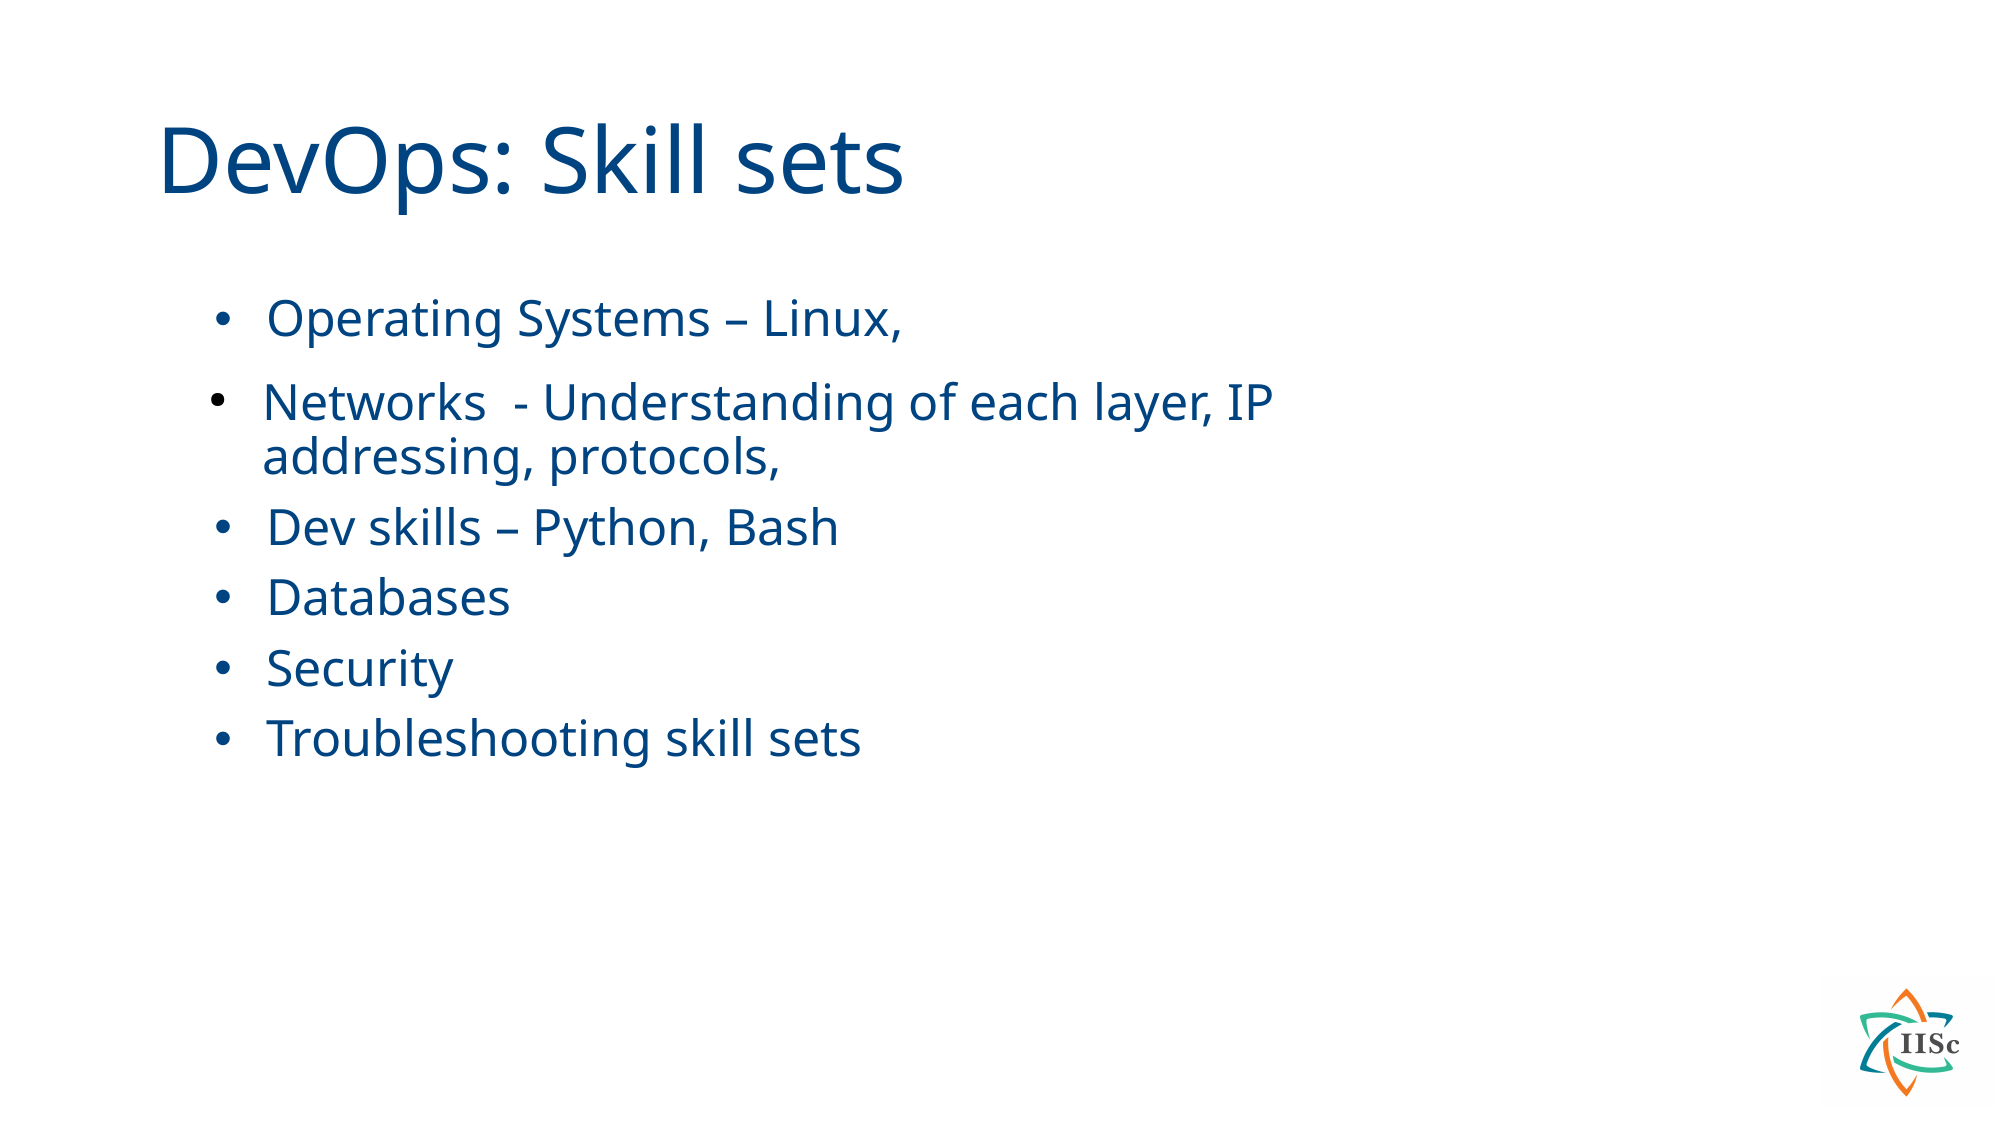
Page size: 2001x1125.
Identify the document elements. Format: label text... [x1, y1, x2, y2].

text_box DevOps: Skill sets [118, 88, 1732, 211]
picture [1822, 977, 1997, 1108]
list Operating Systems – Linux, Networks - Understanding of each layer, IP addressing, protocols, Dev skills – Python, Bash Databases Security Troubleshooting skill sets [180, 211, 1432, 972]
